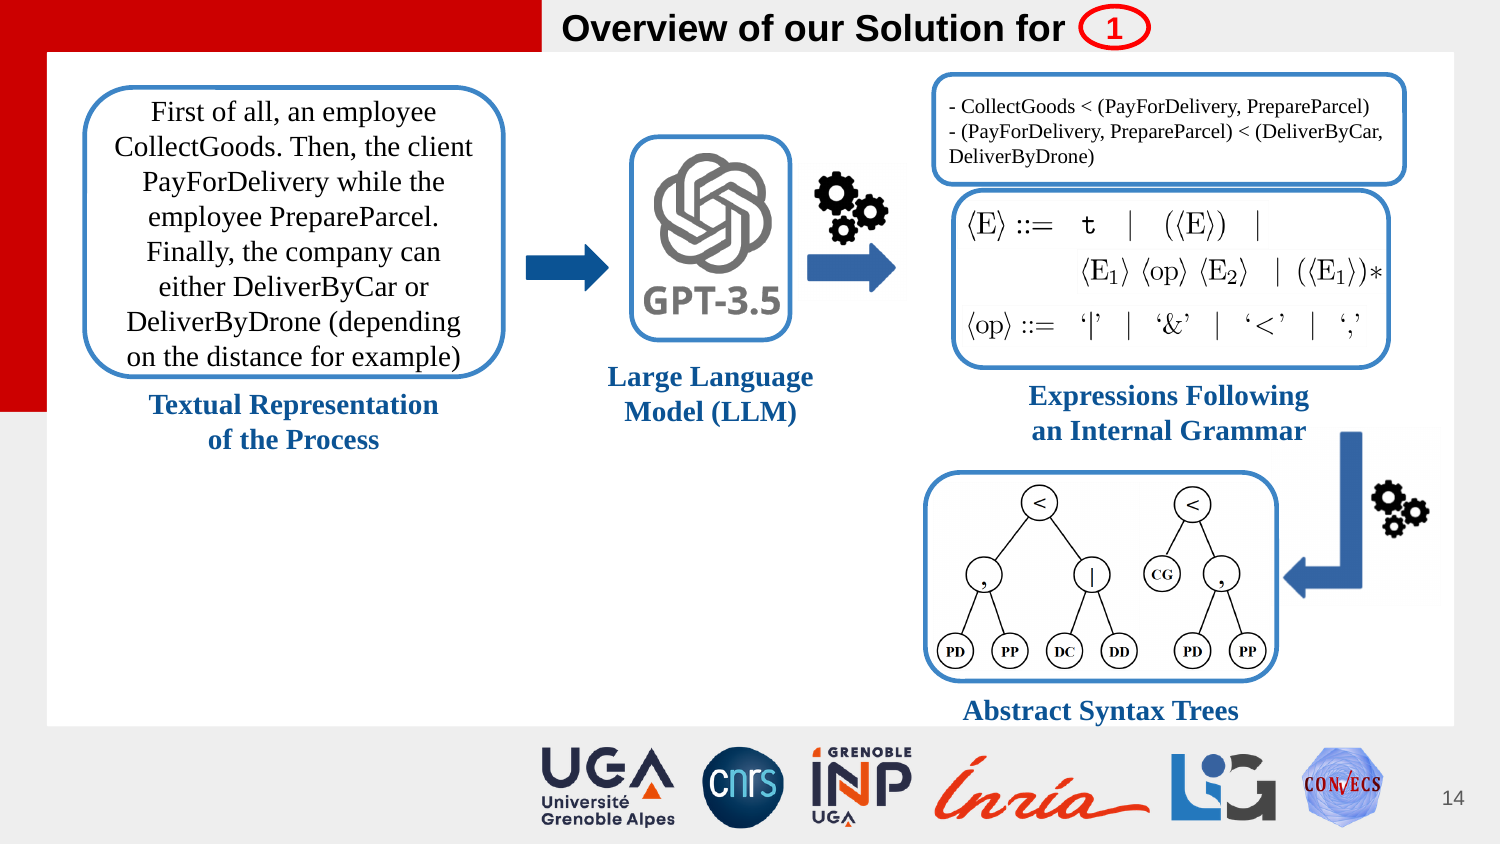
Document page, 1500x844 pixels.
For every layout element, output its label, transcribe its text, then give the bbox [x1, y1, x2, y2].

text_box - CollectGoods < (PayForDelivery, PrepareParcel) - (PayForDelivery, PrepareParcel) < (DeliverByCar, DeliverByDrone) [937, 77, 1402, 181]
text_box First of all, an employee CollectGoods. Then, the client PayForDelivery while the employee PrepareParcel. Finally, the company can either DeliverByCar or DeliverByDrone (depending on the distance for example) [84, 87, 504, 377]
text_box Expressions Following an Internal Grammar [1006, 359, 1332, 464]
slide_number <numéro> [1389, 764, 1480, 830]
text_box Textual Representation of the Process [26, 393, 562, 448]
text_box Large Language Model (LLM) [586, 340, 836, 444]
picture [0, 0, 1500, 844]
text_box 1 [1080, 6, 1149, 49]
text_box [526, 244, 609, 291]
text_box Abstract Syntax Trees [938, 681, 1264, 736]
text_box Overview of our Solution for [546, 0, 1441, 55]
